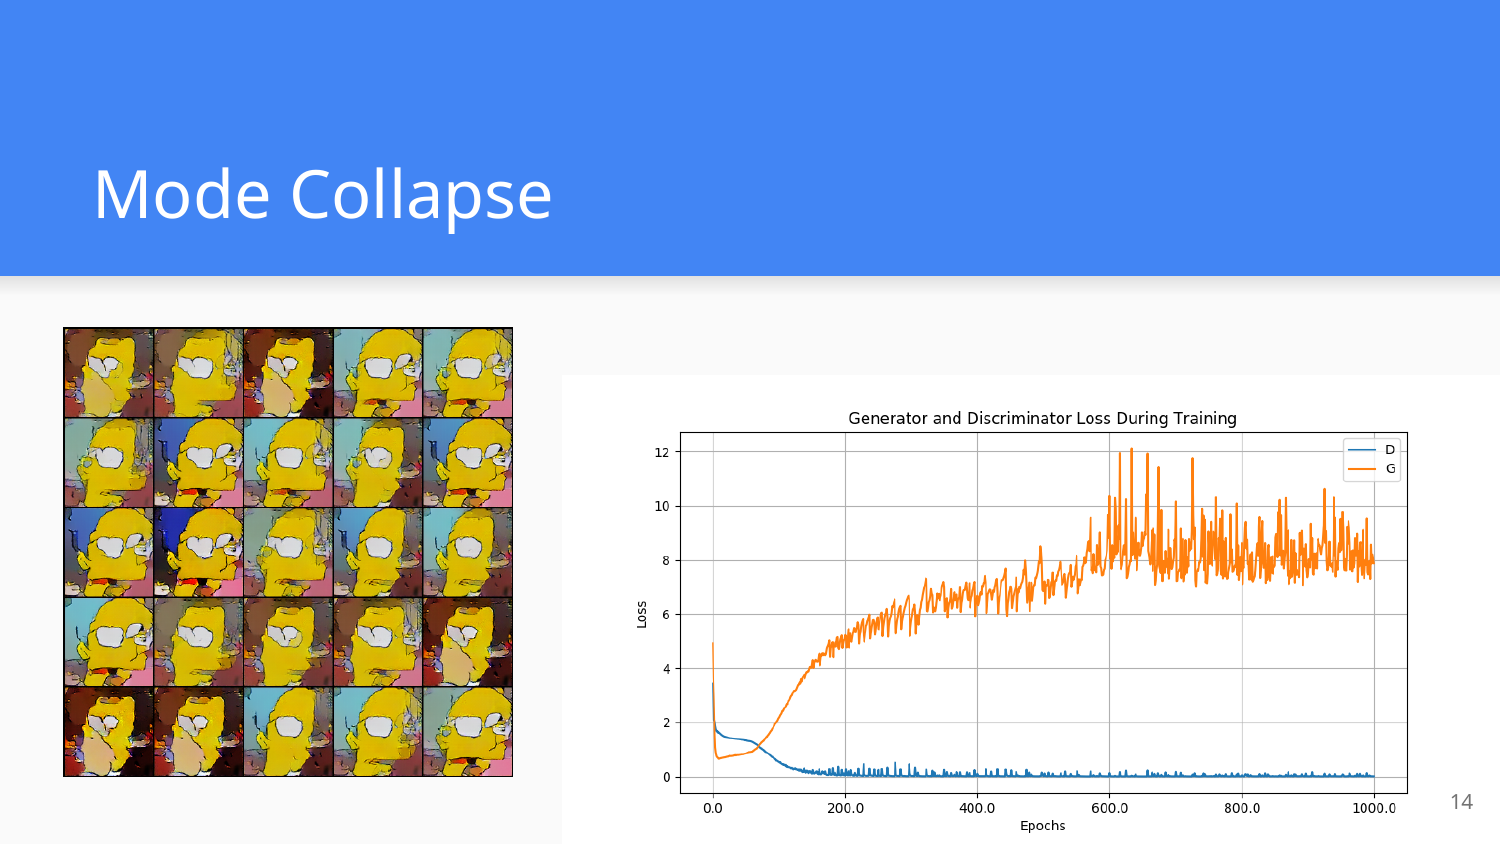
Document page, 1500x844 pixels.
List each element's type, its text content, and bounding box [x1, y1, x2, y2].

picture [63, 327, 513, 777]
picture [562, 375, 1500, 844]
slide_number <number> [1398, 770, 1489, 835]
title Mode Collapse [77, 121, 1427, 248]
